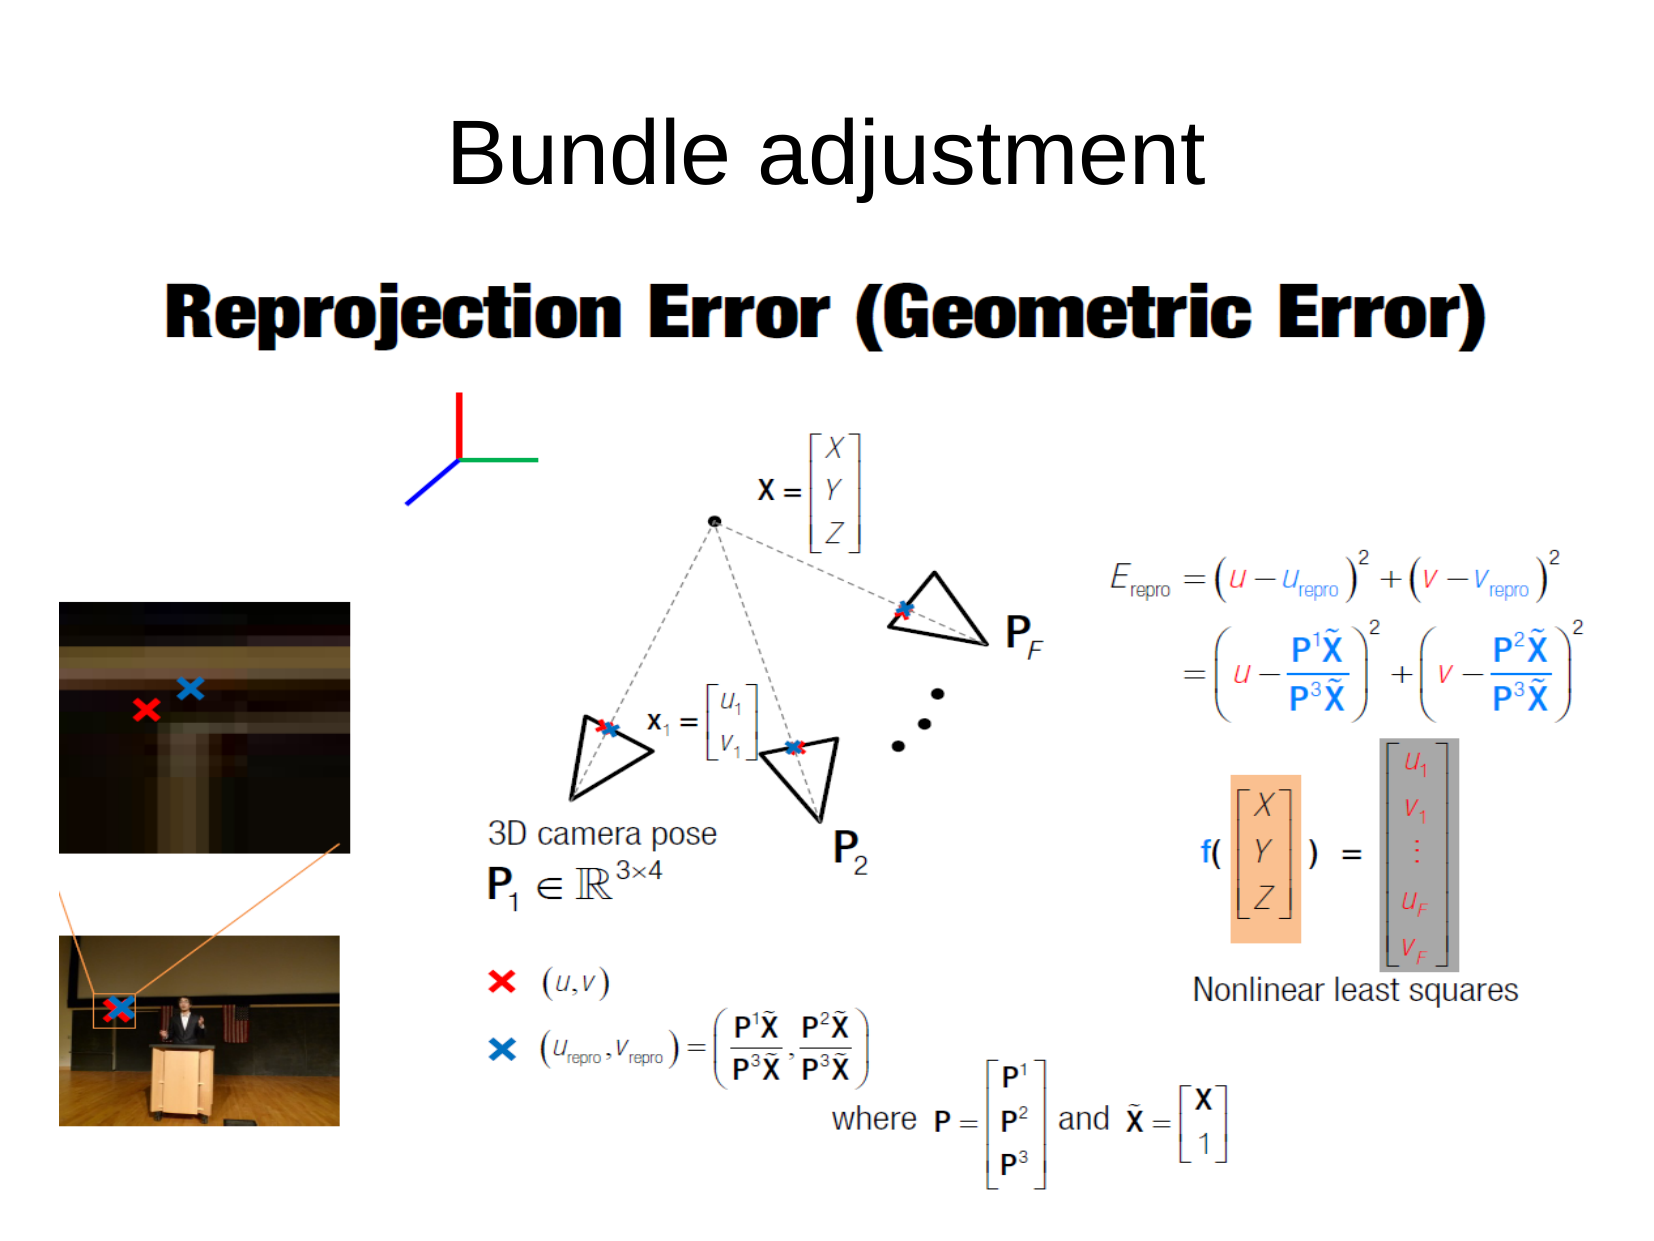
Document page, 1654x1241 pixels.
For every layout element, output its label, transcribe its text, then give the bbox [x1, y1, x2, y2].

picture [59, 254, 1607, 1205]
title Bundle adjustment [82, 49, 1571, 254]
